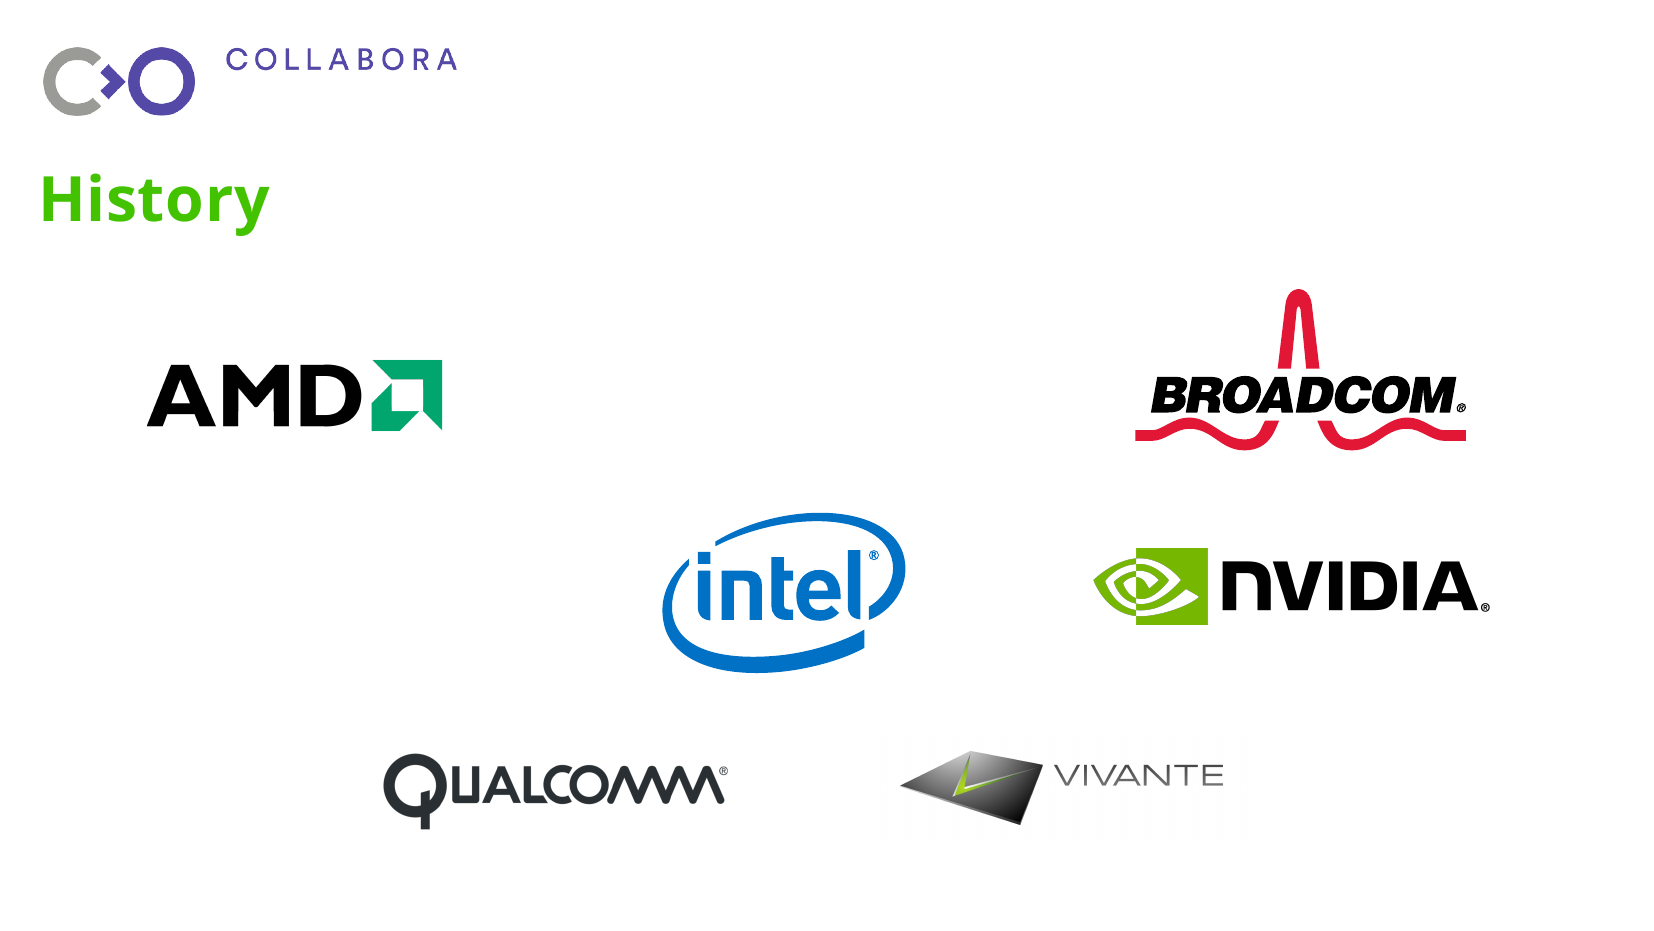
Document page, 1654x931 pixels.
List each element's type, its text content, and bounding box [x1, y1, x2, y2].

picture [1093, 548, 1490, 625]
title History [38, 159, 1614, 216]
picture [117, 326, 472, 465]
picture [661, 511, 907, 675]
picture [1135, 289, 1467, 451]
picture [43, 47, 457, 116]
picture [870, 730, 1253, 846]
picture [383, 753, 728, 831]
